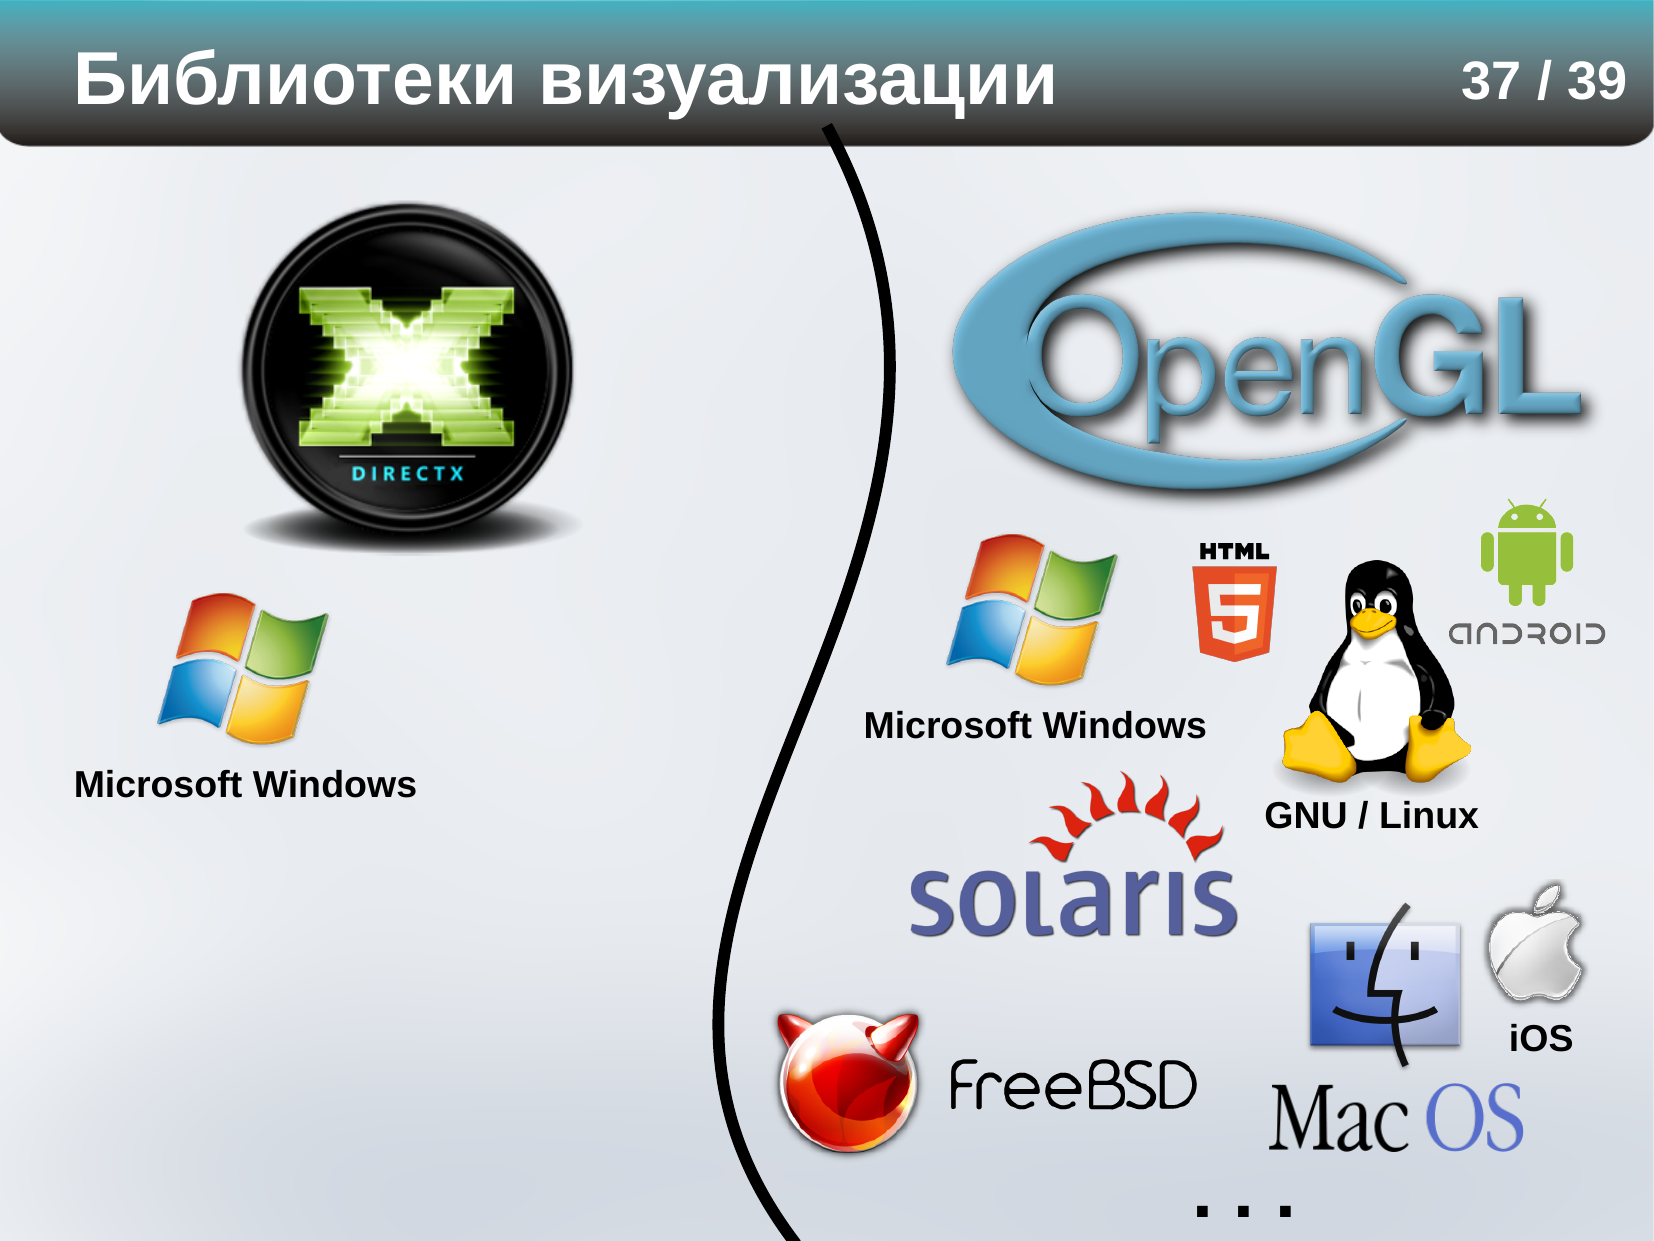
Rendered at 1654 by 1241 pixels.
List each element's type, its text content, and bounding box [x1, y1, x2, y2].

text_box Microsoft Windows [848, 696, 1222, 754]
text_box <number> / 39 [1446, 42, 1654, 179]
text_box iOS [1482, 1009, 1601, 1067]
text_box GNU / Linux [1249, 781, 1495, 840]
text_box Библиотеки визуализации [59, 29, 1241, 129]
text_box . . . [1177, 1129, 1312, 1229]
picture [0, 0, 1654, 1241]
text_box Microsoft Windows [59, 755, 433, 813]
